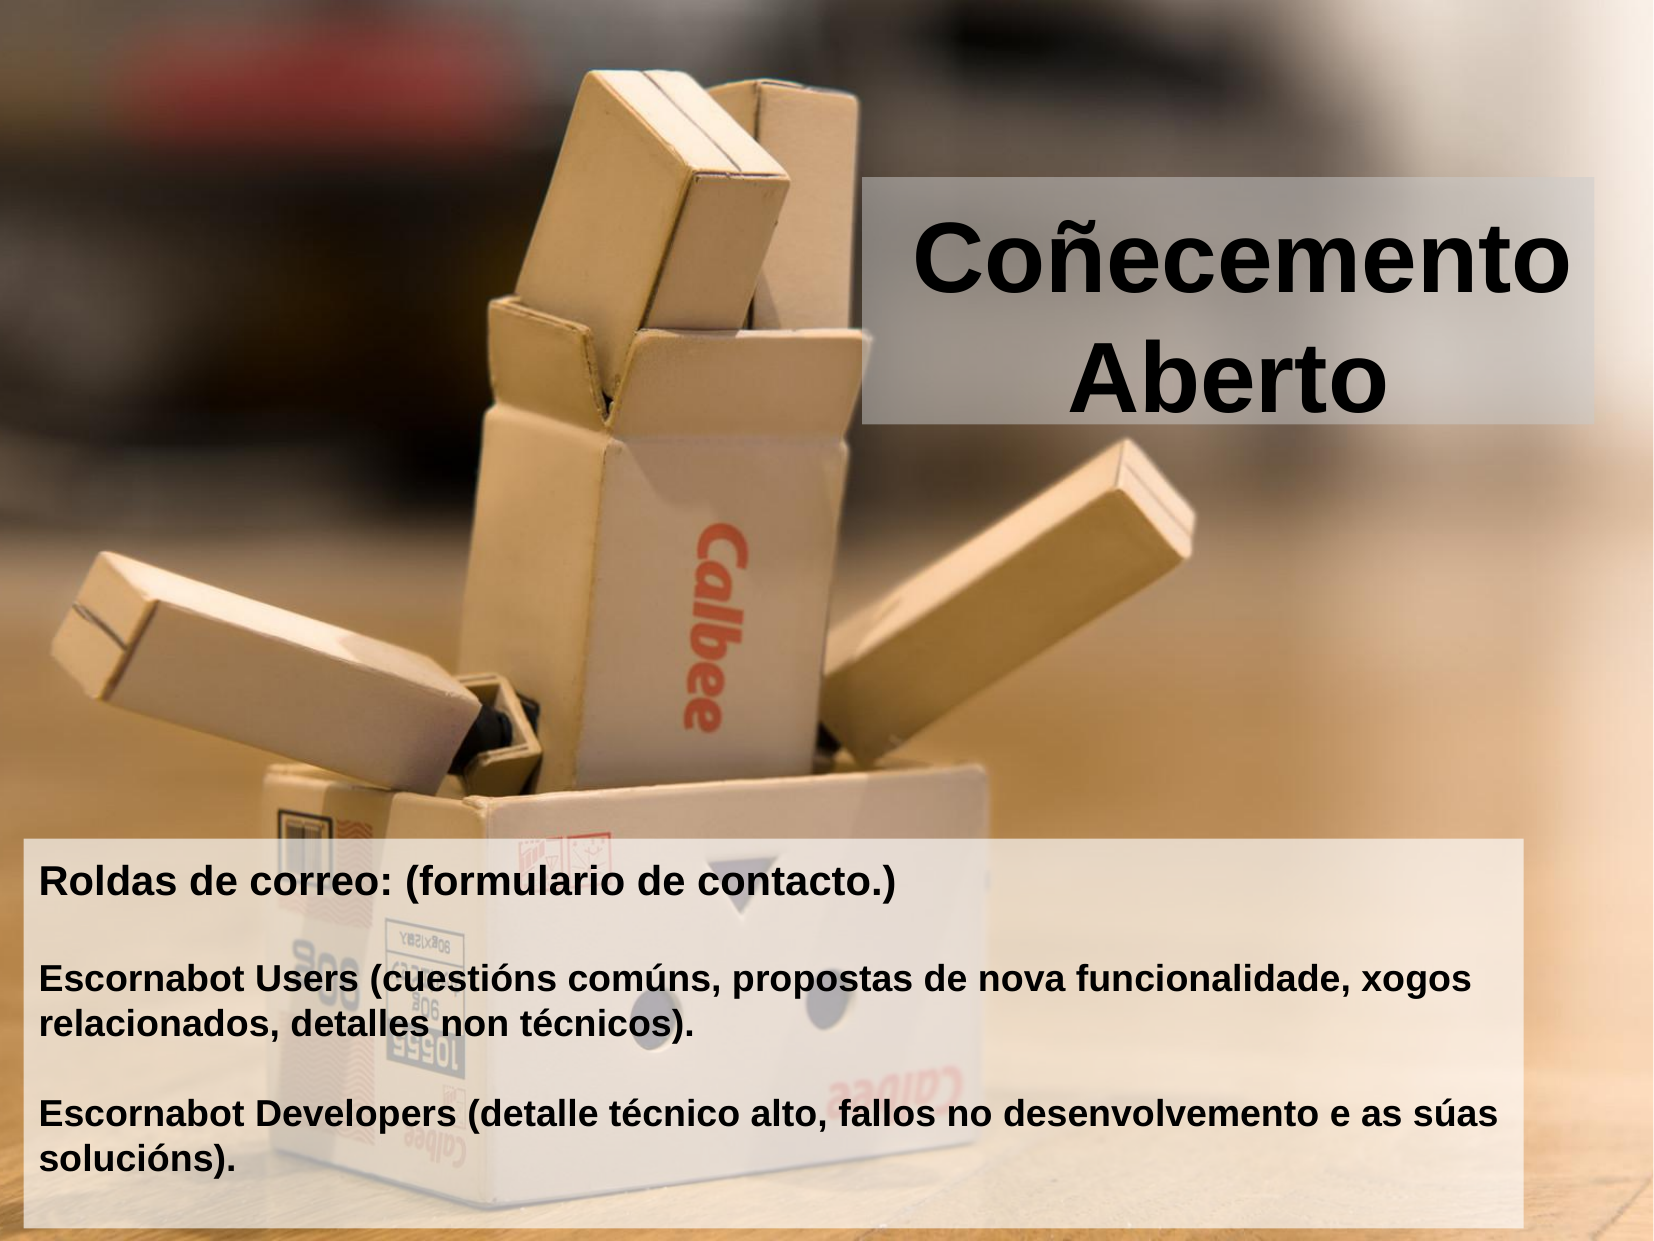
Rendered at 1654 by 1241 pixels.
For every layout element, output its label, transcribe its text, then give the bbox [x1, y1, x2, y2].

text_box Coñecemento Aberto [862, 177, 1595, 425]
picture [0, 0, 1654, 1241]
text_box Roldas de correo: (formulario de contacto.) Escornabot Users (cuestións comúns, propostas de nova funcionalidade, xogos relacionados, detalles non técnicos). Escornabot Developers (detalle técnico alto, fallos no desenvolvemento e as súas solucións). [23, 838, 1524, 1229]
